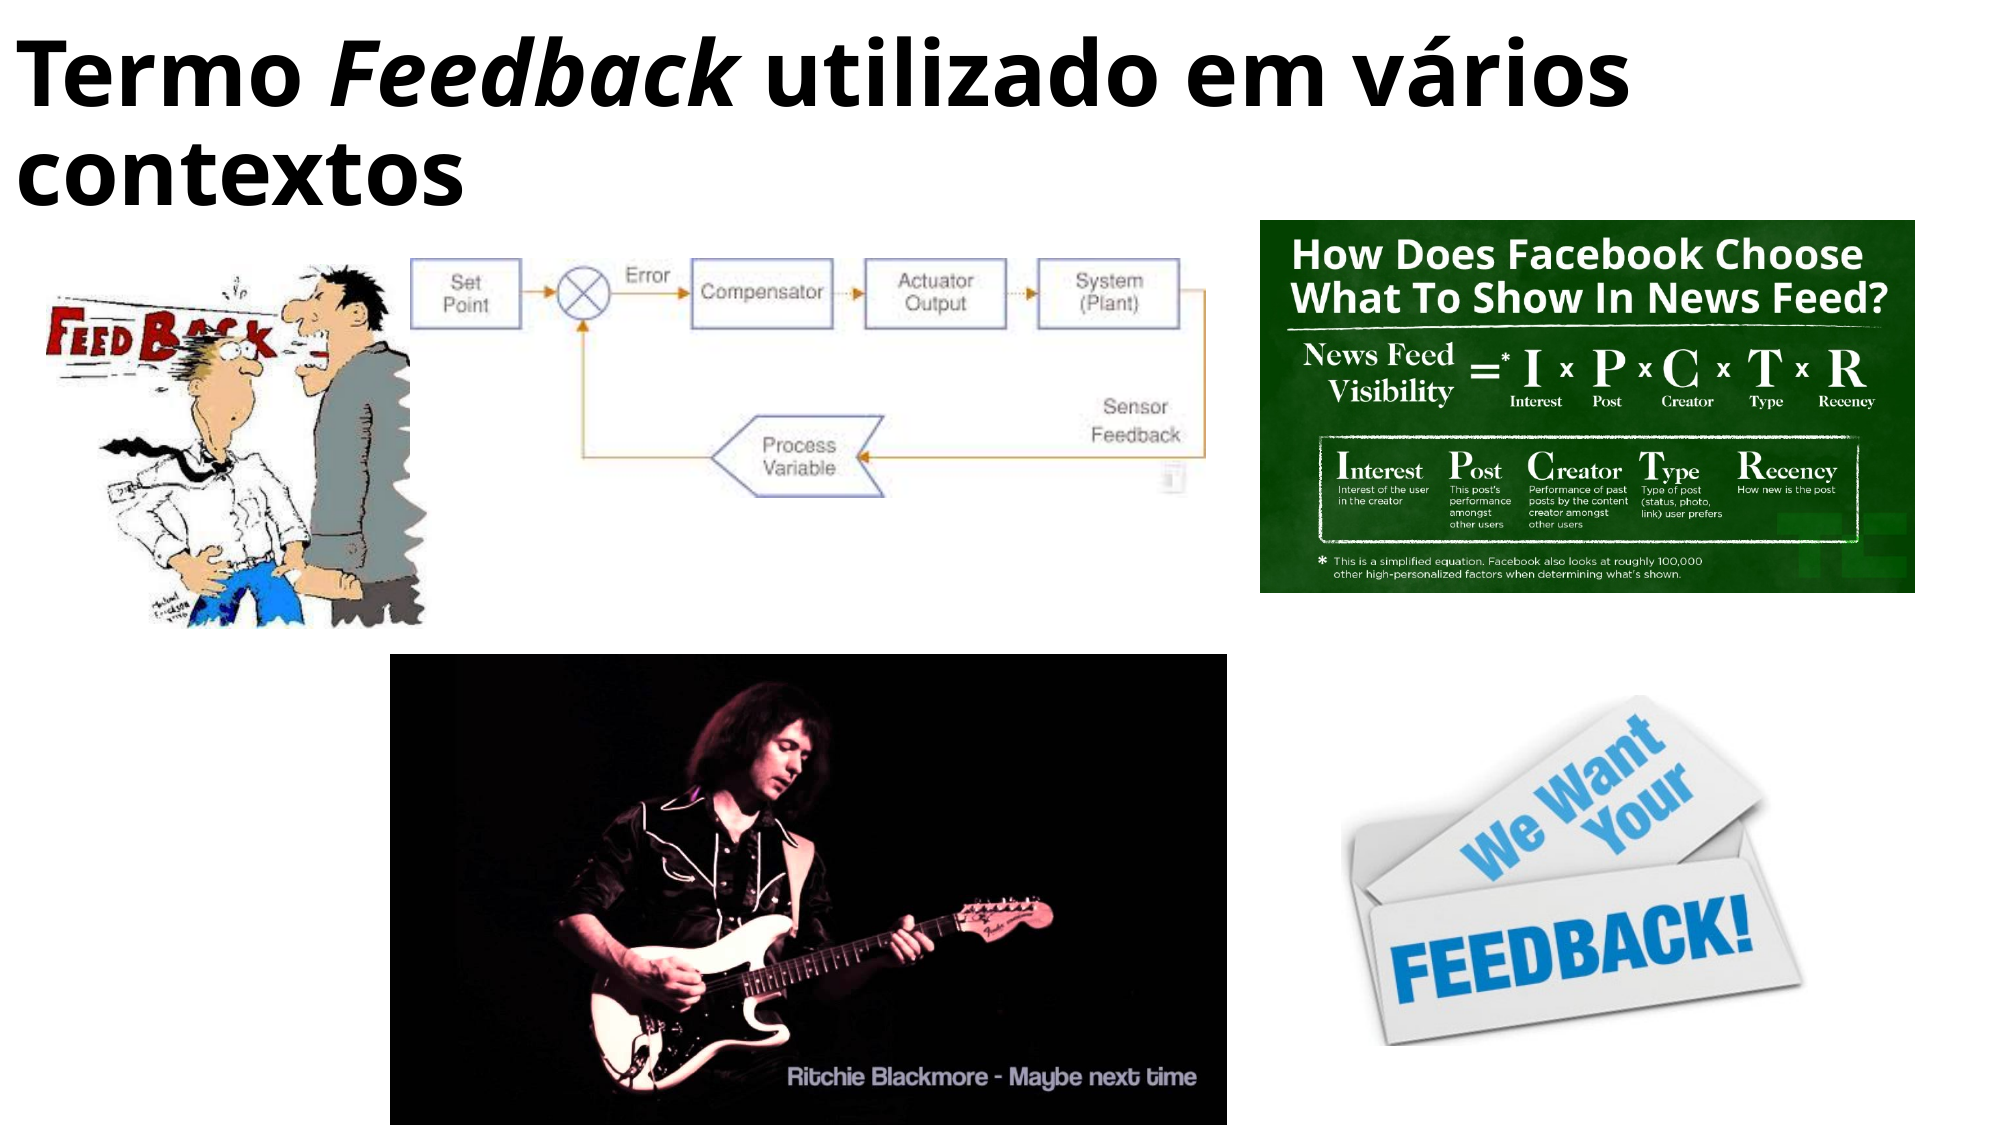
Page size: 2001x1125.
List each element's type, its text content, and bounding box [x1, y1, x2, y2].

picture [390, 654, 1227, 1125]
picture [46, 258, 1206, 629]
picture [1341, 695, 1808, 1046]
title Termo Feedback utilizado em vários contextos [0, 17, 1725, 236]
picture [1260, 220, 1915, 593]
